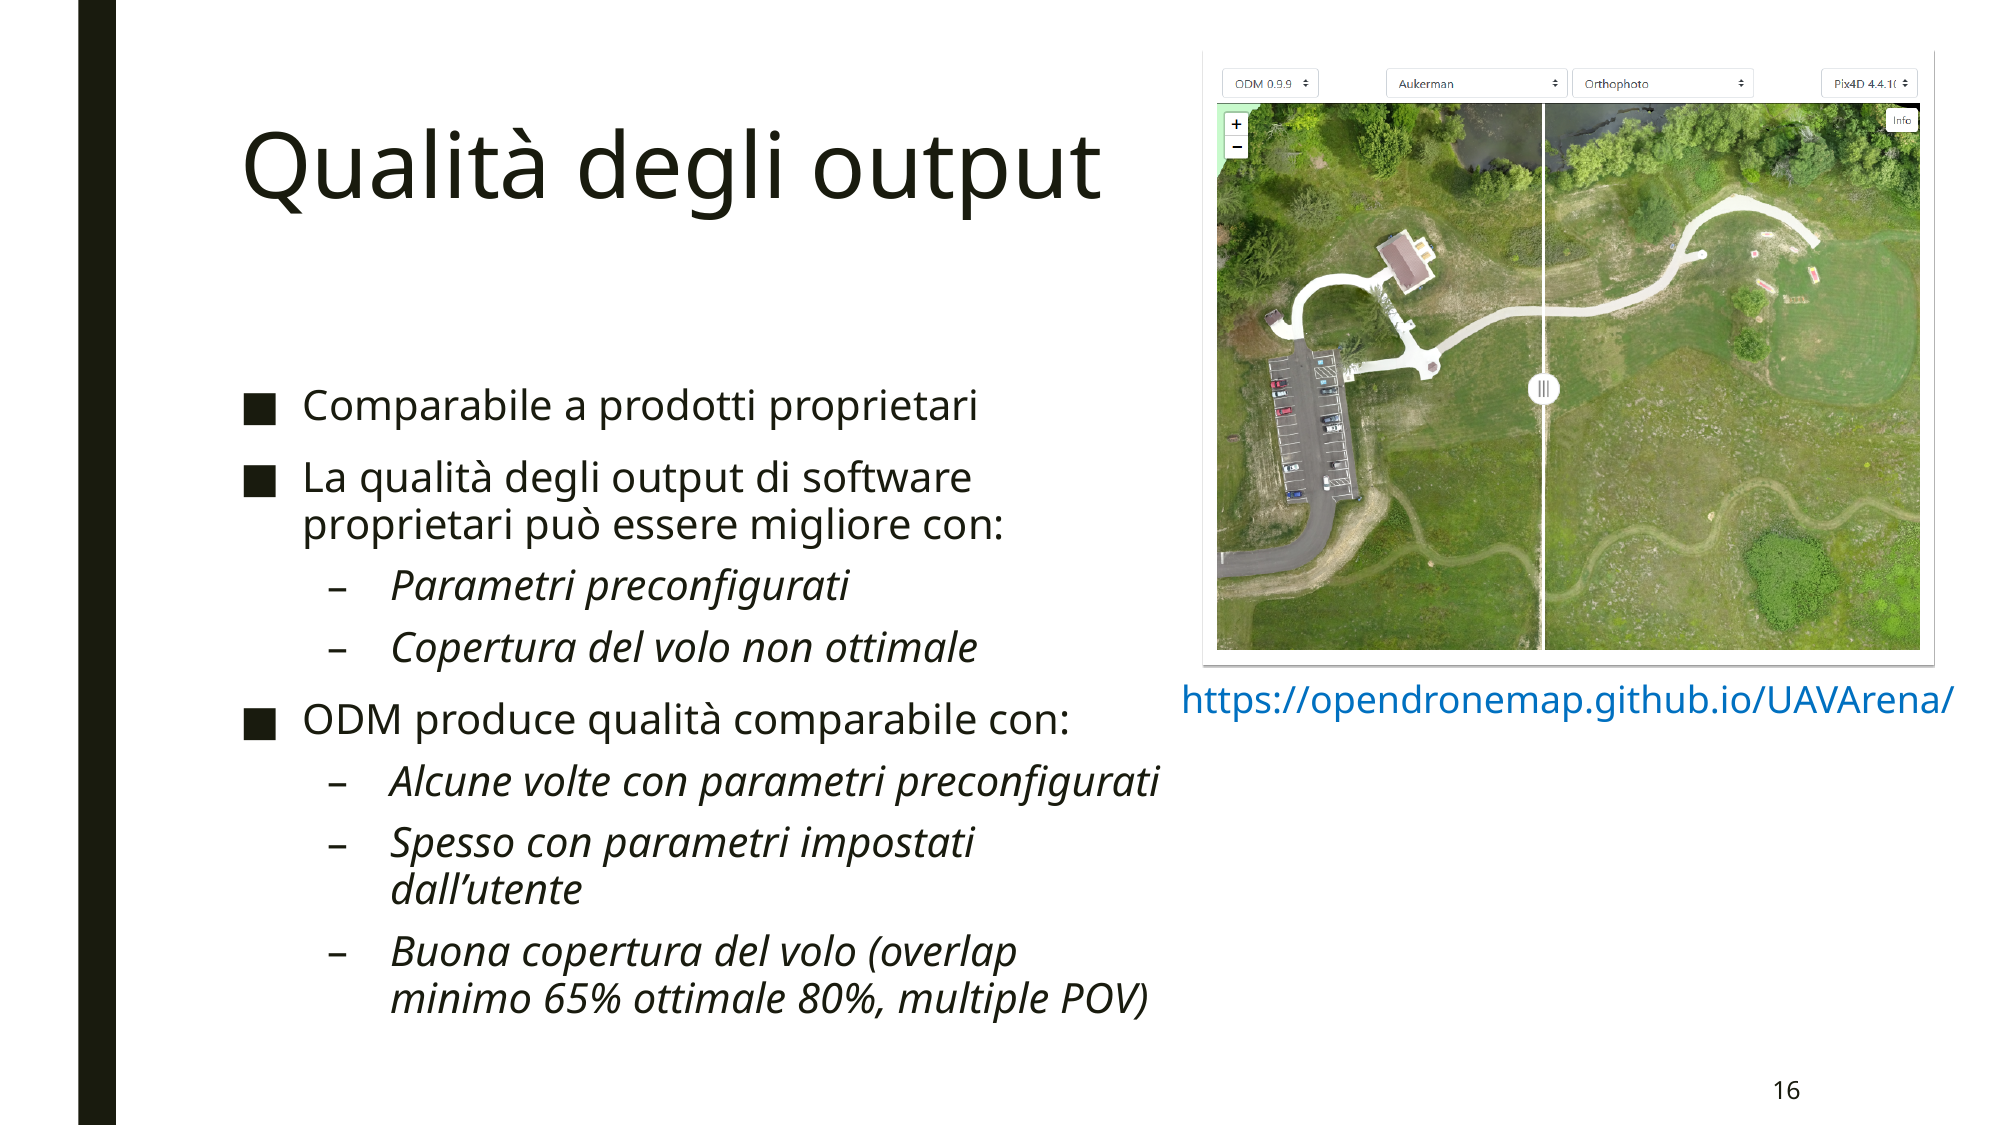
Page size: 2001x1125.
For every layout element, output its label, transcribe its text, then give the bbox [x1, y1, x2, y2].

list Comparabile a prodotti proprietari La qualità degli output di software proprietari può essere migliore con: Parametri preconfigurati Copertura del volo non ottimale ODM produce qualità comparabile con: Alcune volte con parametri preconfigurati Spesso con parametri impostati dall’utente Buona copertura del volo (overlap minimo 65% ottimale 80%, multiple POV) [225, 375, 1182, 963]
picture [1217, 62, 1920, 651]
slide_number <number> [1553, 1058, 1816, 1125]
text_box https://opendronemap.github.io/UAVArena/ [1166, 668, 1971, 728]
title Qualità degli output [225, 112, 1202, 357]
